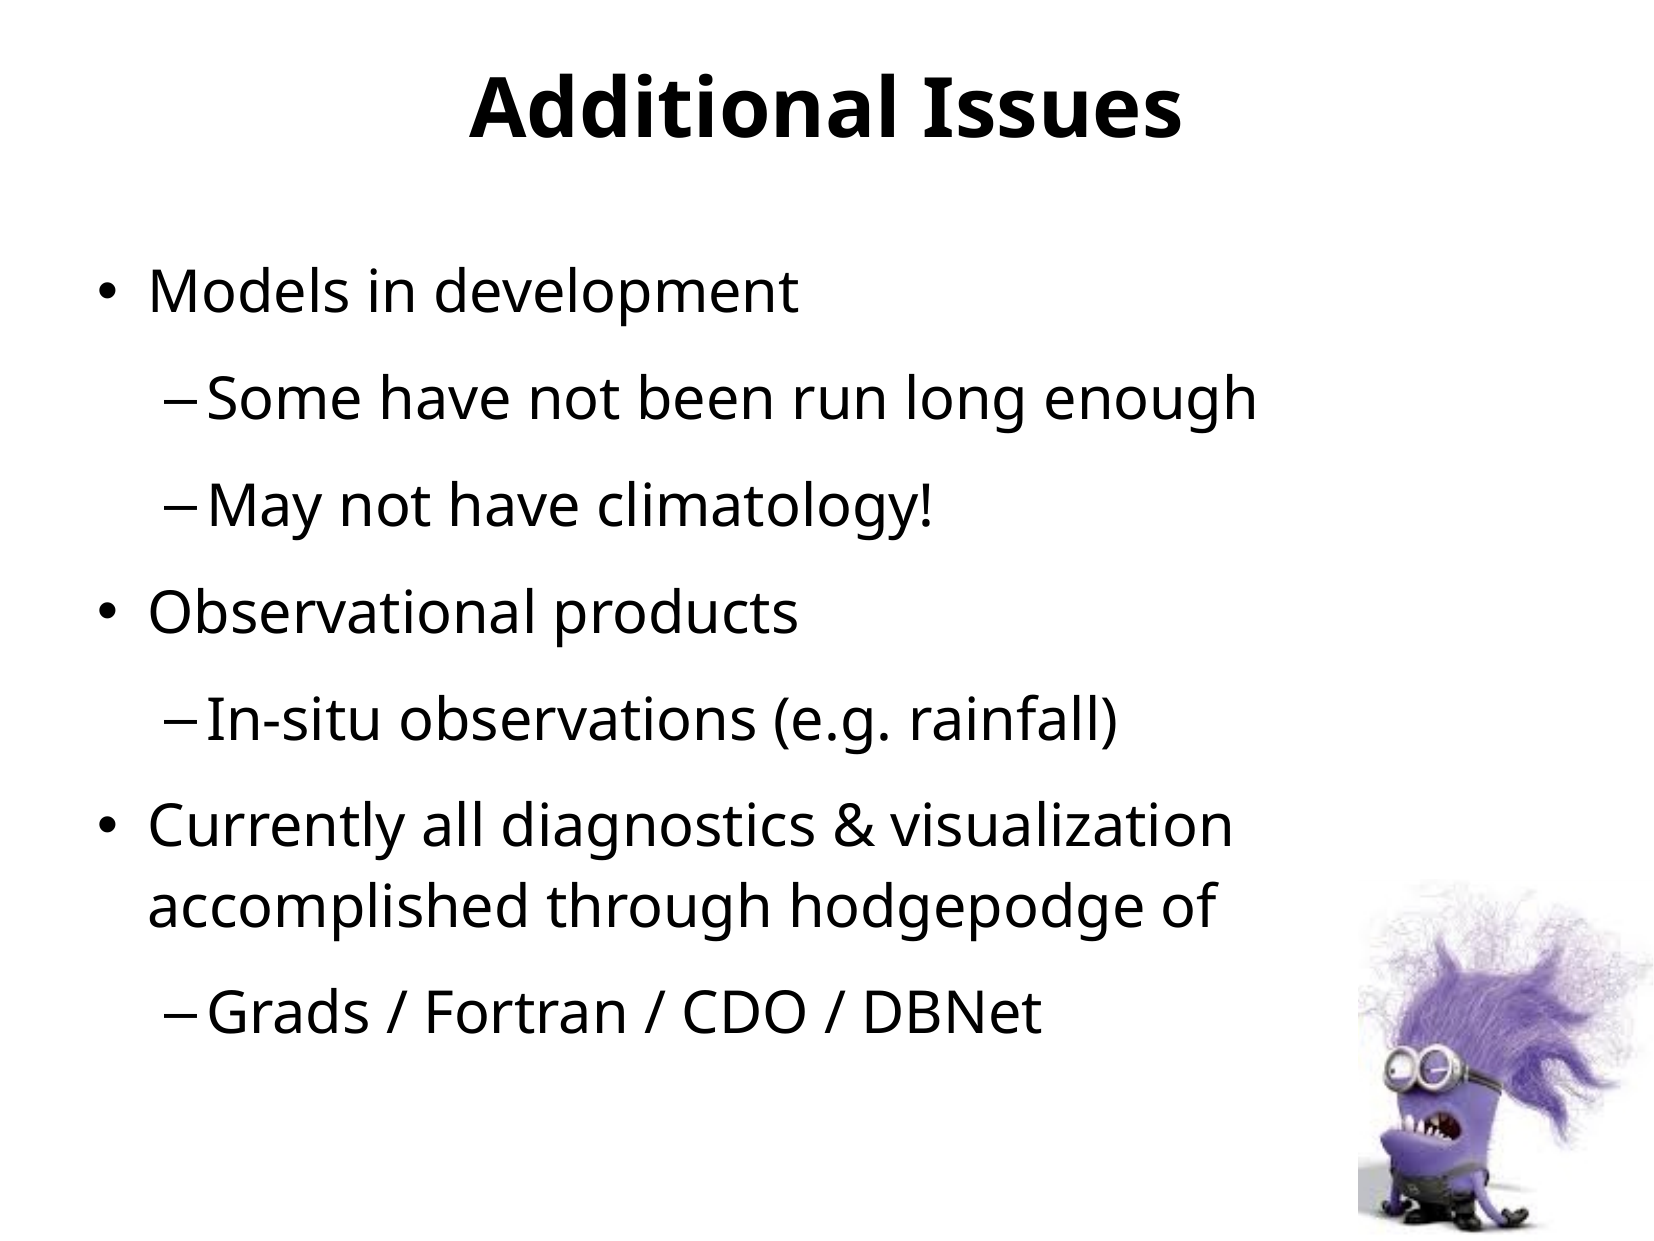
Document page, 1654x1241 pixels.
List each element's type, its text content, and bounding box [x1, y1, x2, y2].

picture [1358, 879, 1654, 1241]
title Additional Issues [82, 2, 1571, 210]
list Models in development Some have not been run long enough May not have climatology! Observational products In-situ observations (e.g. rainfall) Currently all diagnostics & visualization accomplished through hodgepodge of Grads / Fortran / CDO / DBNet [82, 242, 1571, 1061]
